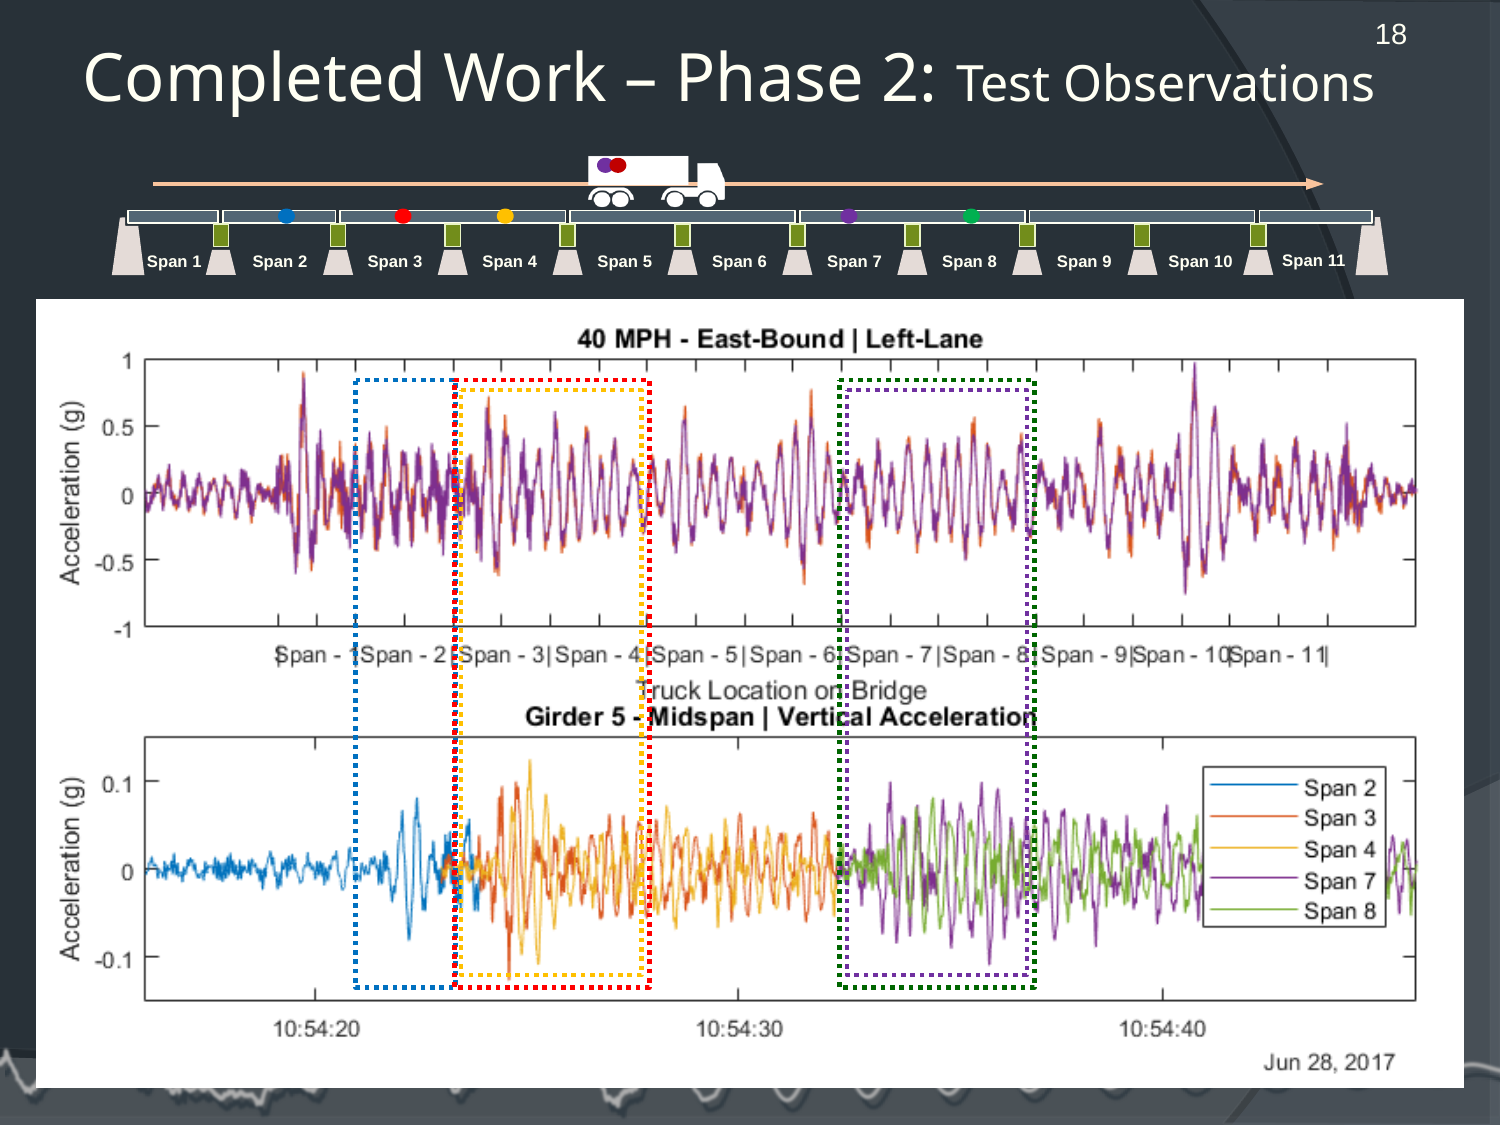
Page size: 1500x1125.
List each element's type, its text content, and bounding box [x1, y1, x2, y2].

text_box [1030, 210, 1255, 223]
text_box [897, 249, 928, 275]
text_box [445, 224, 460, 247]
text_box [570, 210, 795, 223]
text_box Span 6 [695, 243, 785, 266]
text_box [223, 208, 335, 224]
text_box [1355, 217, 1389, 276]
text_box [790, 224, 805, 247]
text_box [800, 208, 1025, 224]
text_box [1243, 249, 1274, 275]
text_box [128, 210, 218, 223]
text_box [905, 224, 920, 247]
text_box [323, 249, 354, 275]
picture [0, 299, 1500, 1125]
text_box [552, 249, 583, 275]
text_box [111, 217, 145, 276]
text_box [1012, 249, 1043, 275]
text_box [330, 224, 345, 247]
text_box [205, 249, 236, 275]
text_box Span 5 [580, 243, 670, 266]
text_box Span 3 [350, 243, 440, 266]
text_box [1251, 224, 1266, 247]
text_box [213, 224, 228, 247]
text_box Span 11 [1269, 242, 1359, 265]
text_box [597, 157, 627, 173]
text_box Span 7 [810, 243, 900, 266]
text_box [675, 224, 690, 247]
text_box Span 2 [235, 243, 325, 266]
text_box [1135, 224, 1150, 247]
text_box Span 1 [129, 243, 219, 266]
text_box [667, 249, 698, 275]
text_box <number> [1374, 0, 1500, 60]
text_box [437, 249, 468, 275]
text_box [1259, 210, 1372, 223]
text_box [340, 208, 565, 224]
text_box Span 4 [465, 243, 555, 266]
text_box [560, 224, 575, 247]
text_box [1020, 224, 1035, 247]
text_box Span 10 [1156, 243, 1246, 266]
text_box Span 9 [1039, 243, 1129, 266]
text_box [782, 249, 813, 275]
text_box Span 8 [925, 243, 1015, 266]
text_box [1127, 249, 1158, 275]
title Completed Work – Phase 2: Test Observations [75, 24, 1426, 125]
picture [584, 149, 729, 210]
